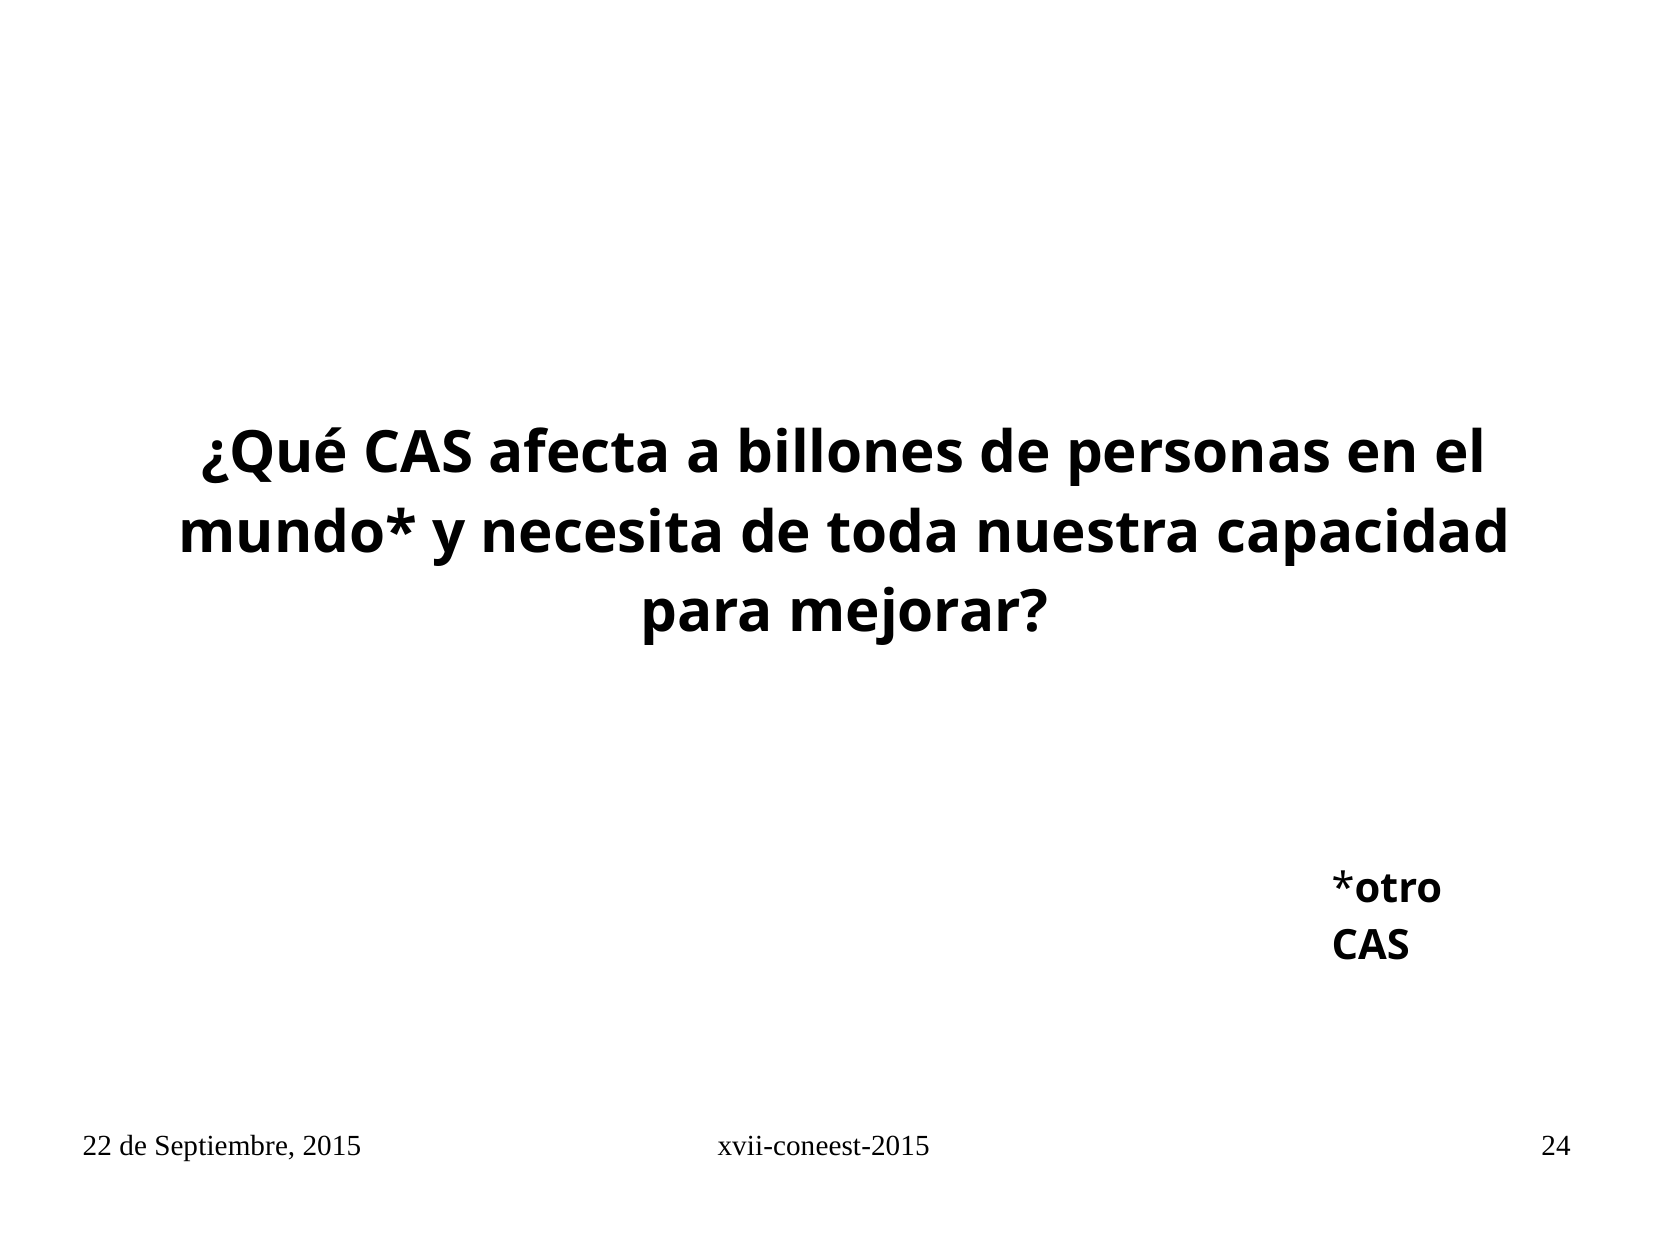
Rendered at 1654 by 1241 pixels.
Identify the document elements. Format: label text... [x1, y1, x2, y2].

subtitle ¿Qué CAS afecta a billones de personas en el mundo* y necesita de toda nuestra capacidad para mejorar? [82, 49, 1571, 1010]
text_box *otro CAS [1316, 850, 1525, 917]
